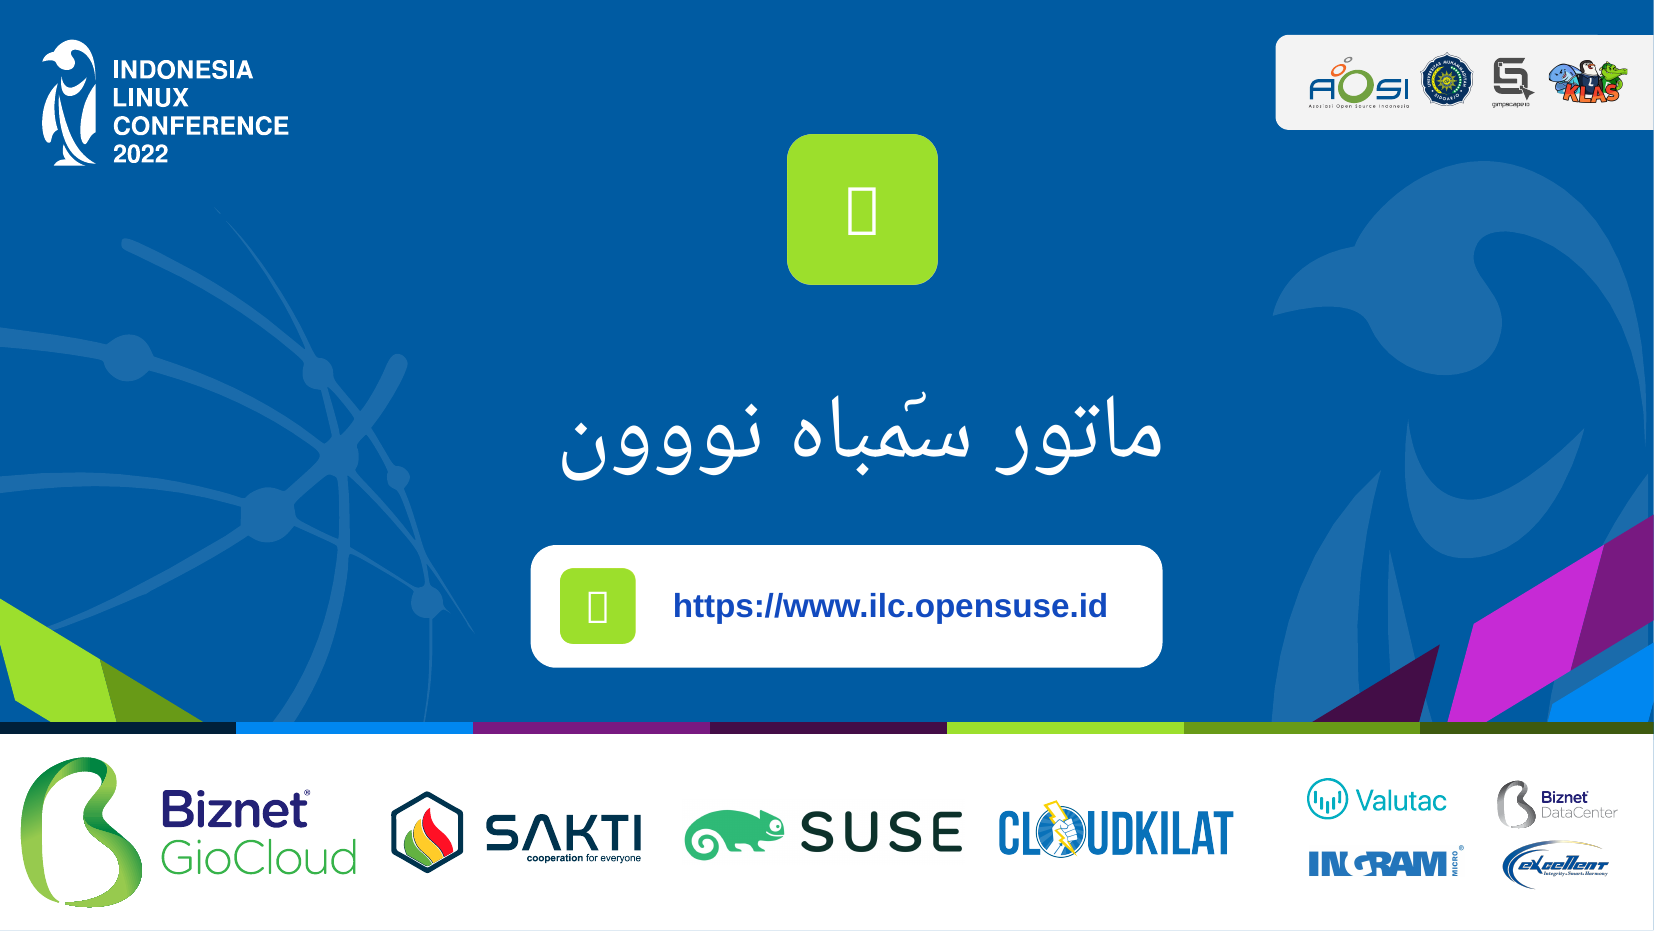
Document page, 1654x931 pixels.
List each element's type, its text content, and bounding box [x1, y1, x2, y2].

picture [999, 800, 1234, 858]
picture [1309, 845, 1465, 877]
picture [1420, 52, 1474, 106]
picture [601, 855, 616, 859]
picture [682, 799, 965, 865]
text_box https://www.ilc.opensuse.id [637, 550, 1163, 662]
picture [1496, 840, 1620, 890]
picture [1548, 60, 1628, 103]
text_box  [787, 134, 938, 285]
picture [626, 855, 634, 862]
text_box ماتور سࣤمباه نووون [187, 296, 1501, 539]
text_box  [560, 568, 636, 644]
text_box [530, 545, 1154, 668]
